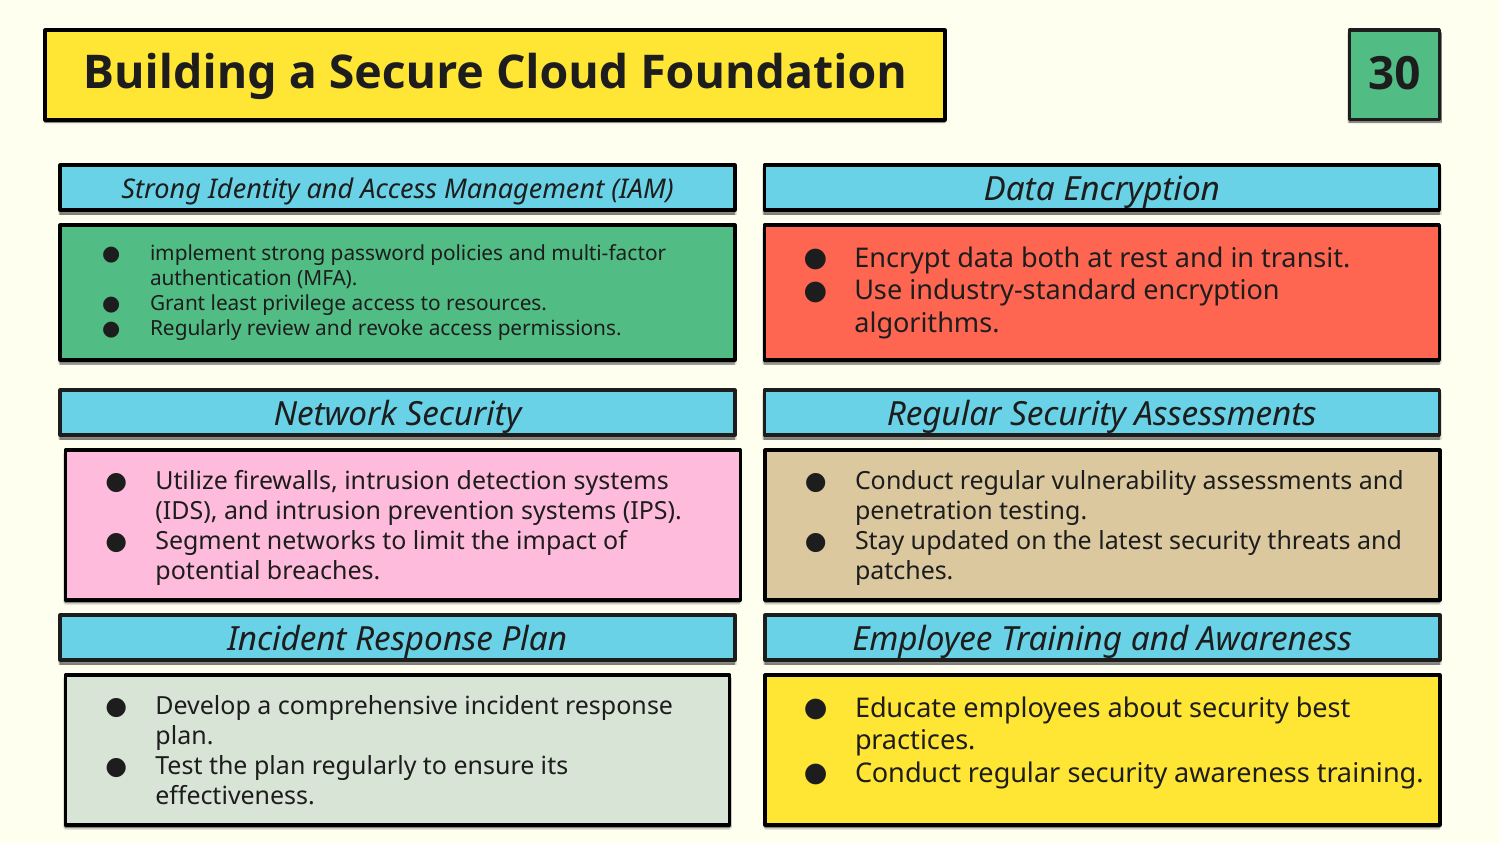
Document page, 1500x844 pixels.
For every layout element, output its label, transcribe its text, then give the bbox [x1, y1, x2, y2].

subtitle Network Security [60, 390, 735, 435]
subtitle Data Encryption [764, 165, 1440, 210]
subtitle Incident Response Plan [60, 615, 735, 660]
title Building a Secure Cloud Foundation [45, 30, 945, 120]
list implement strong password policies and multi-factor authentication (MFA). Grant least privilege access to resources. Regularly review and revoke access permissions. [60, 225, 735, 360]
list Educate employees about security best practices. Conduct regular security awareness training. [765, 675, 1440, 825]
subtitle Strong Identity and Access Management (IAM) [60, 165, 735, 210]
list Conduct regular vulnerability assessments and penetration testing. Stay updated on the latest security threats and patches. [765, 450, 1440, 600]
list Utilize firewalls, intrusion detection systems (IDS), and intrusion prevention systems (IPS). Segment networks to limit the impact of potential breaches. [65, 450, 741, 600]
subtitle Regular Security Assessments [764, 390, 1440, 435]
list Encrypt data both at rest and in transit. Use industry-standard encryption algorithms. [764, 225, 1440, 360]
list Develop a comprehensive incident response plan. Test the plan regularly to ensure its effectiveness. [65, 675, 730, 825]
subtitle Employee Training and Awareness [765, 615, 1440, 660]
